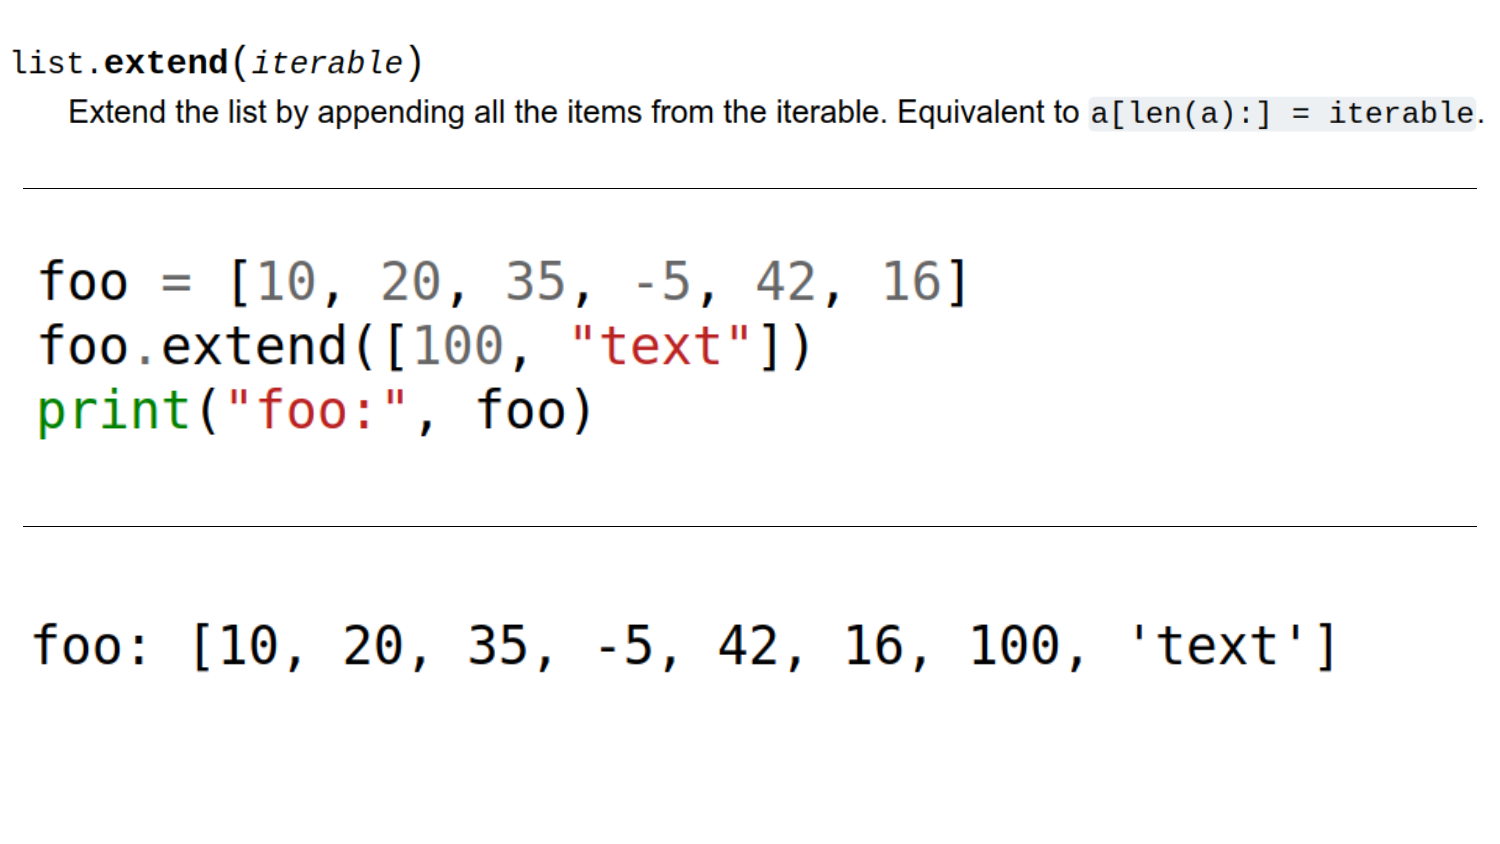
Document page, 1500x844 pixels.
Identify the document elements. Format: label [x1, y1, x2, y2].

picture [26, 606, 1347, 686]
picture [11, 35, 1489, 144]
picture [23, 236, 983, 449]
